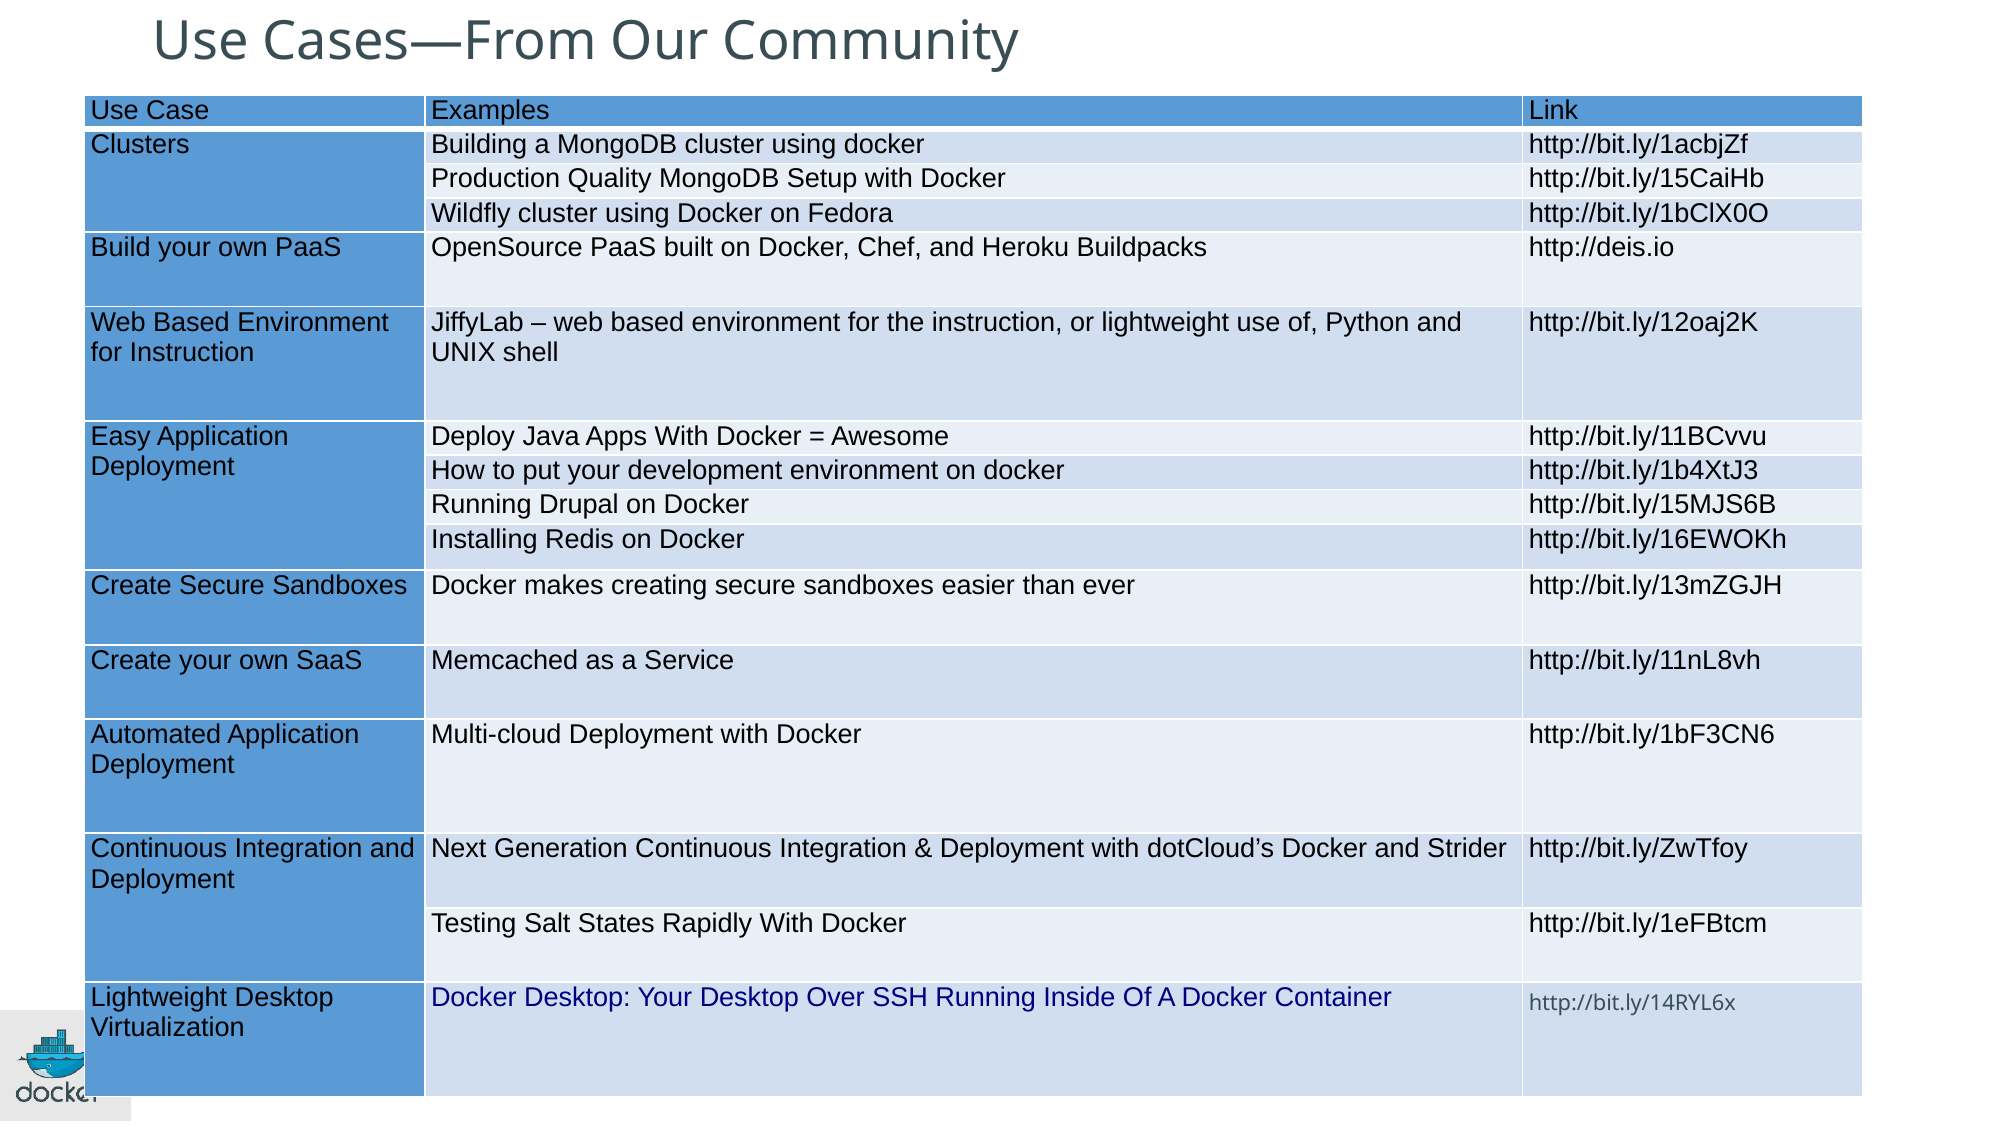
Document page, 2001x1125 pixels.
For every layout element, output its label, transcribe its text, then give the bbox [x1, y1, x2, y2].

table_cell http://bit.ly/14RYL6x [1523, 983, 1862, 1096]
table_cell Installing Redis on Docker [426, 525, 1522, 569]
table_cell Deploy Java Apps With Docker = Awesome [426, 422, 1522, 454]
table_cell http://bit.ly/11BCvvu [1523, 422, 1862, 454]
table_cell Easy Application Deployment [85, 422, 424, 569]
table_header Examples [426, 96, 1522, 126]
table_cell Building a MongoDB cluster using docker [426, 132, 1522, 163]
table_cell Continuous Integration and Deployment [85, 834, 424, 981]
table_cell How to put your development environment on docker [426, 456, 1522, 489]
table_cell Multi-cloud Deployment with Docker [426, 720, 1522, 832]
table_cell http://deis.io [1523, 233, 1862, 306]
table_header Link [1523, 96, 1862, 126]
table_cell http://bit.ly/ZwTfoy [1523, 834, 1862, 907]
table_cell Running Drupal on Docker [426, 490, 1522, 523]
table_cell http://bit.ly/15MJS6B [1523, 490, 1862, 523]
table_cell http://bit.ly/16EWOKh [1523, 525, 1862, 569]
table_cell Automated Application Deployment [85, 720, 424, 832]
table_cell Memcached as a Service [426, 646, 1522, 718]
table_cell http://bit.ly/11nL8vh [1523, 646, 1862, 718]
table_cell http://bit.ly/1b4XtJ3 [1523, 456, 1862, 489]
table_cell Clusters [85, 132, 424, 231]
table_cell Docker makes creating secure sandboxes easier than ever [426, 571, 1522, 644]
table_cell Next Generation Continuous Integration & Deployment with dotCloud’s Docker and Strider [426, 834, 1522, 907]
table_cell Docker Desktop: Your Desktop Over SSH Running Inside Of A Docker Container [426, 983, 1522, 1096]
table_cell http://bit.ly/1eFBtcm [1523, 909, 1862, 981]
table_cell OpenSource PaaS built on Docker, Chef, and Heroku Buildpacks [426, 233, 1522, 306]
table_cell http://bit.ly/1bF3CN6 [1523, 720, 1862, 832]
table_header Use Case [85, 96, 424, 126]
table_cell http://bit.ly/13mZGJH [1523, 571, 1862, 644]
table_cell http://bit.ly/15CaiHb [1523, 164, 1862, 197]
table_cell http://bit.ly/1acbjZf [1523, 132, 1862, 163]
title Use Cases—From Our Community [137, 0, 1863, 94]
table_cell Production Quality MongoDB Setup with Docker [426, 164, 1522, 197]
table_cell Wildfly cluster using Docker on Fedora [426, 199, 1522, 231]
table_cell Web Based Environment for Instruction [85, 307, 424, 420]
table_cell Testing Salt States Rapidly With Docker [426, 909, 1522, 981]
picture [0, 1010, 131, 1121]
table_cell http://bit.ly/12oaj2K [1523, 307, 1862, 420]
table_cell Build your own PaaS [85, 233, 424, 306]
table_cell Create your own SaaS [85, 646, 424, 718]
table_cell Create Secure Sandboxes [85, 571, 424, 644]
table_cell JiffyLab – web based environment for the instruction, or lightweight use of, Python and UNIX shell [426, 307, 1522, 420]
table_cell Lightweight Desktop Virtualization [85, 983, 424, 1096]
table_cell http://bit.ly/1bClX0O [1523, 199, 1862, 231]
